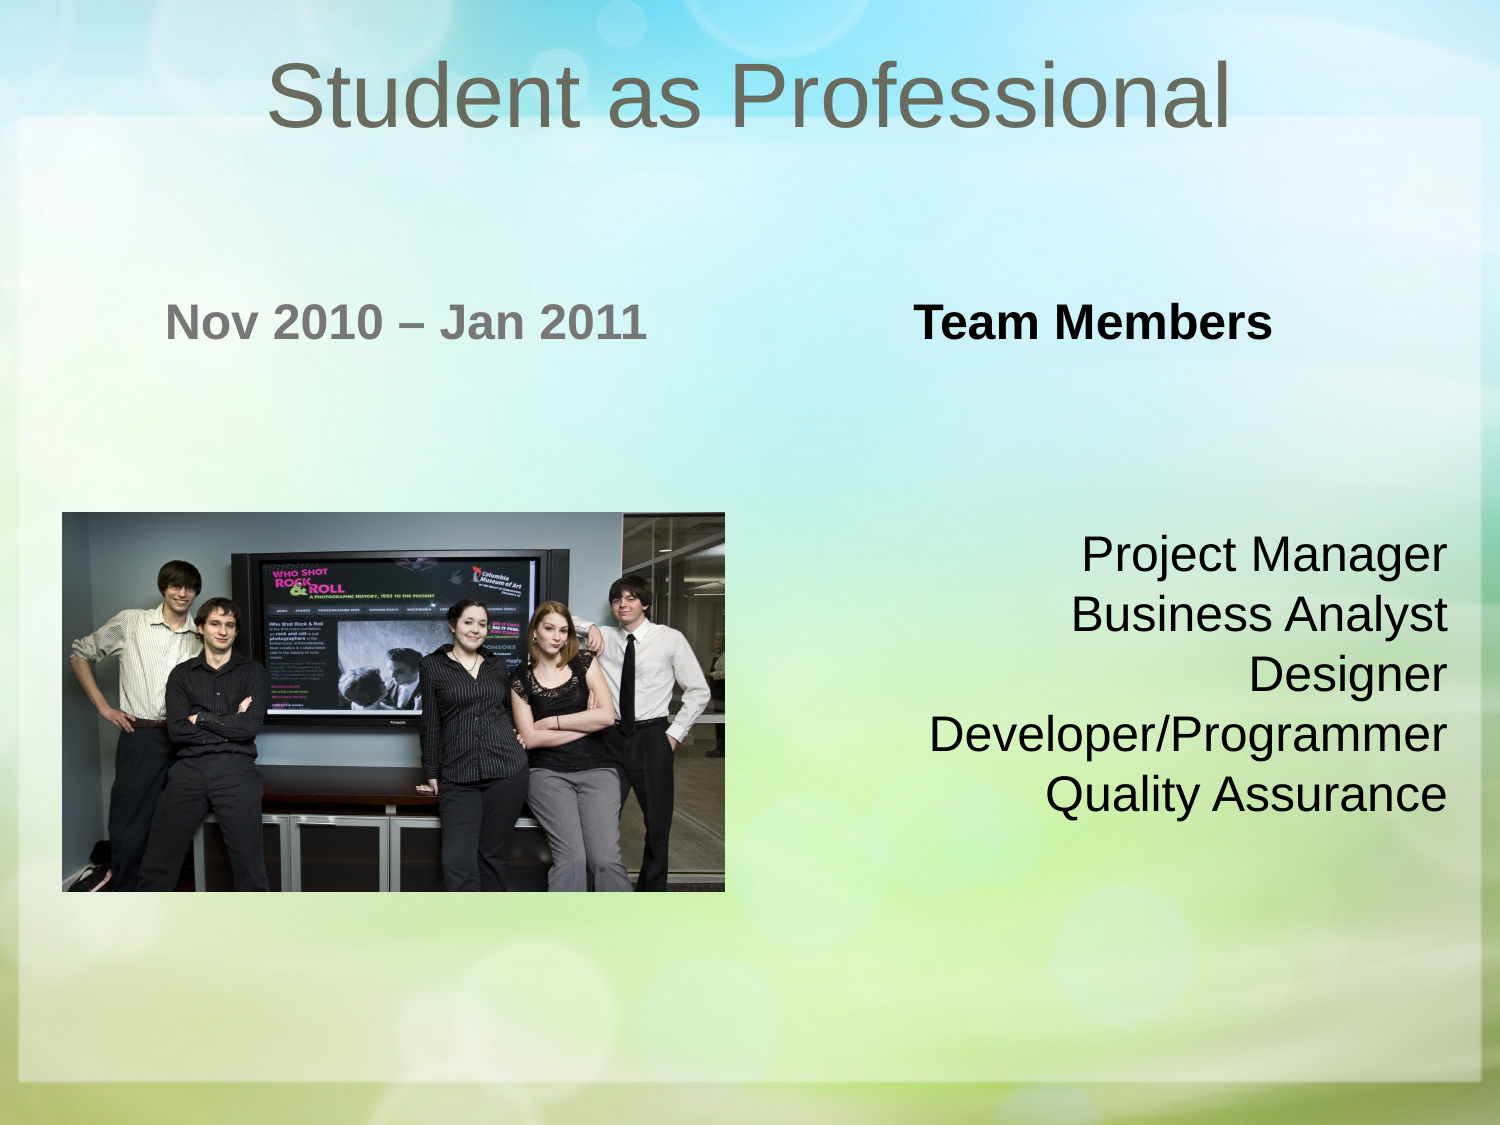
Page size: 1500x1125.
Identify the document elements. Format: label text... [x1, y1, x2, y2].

picture [0, 0, 1500, 1125]
list Nov 2010 – Jan 2011 [75, 251, 738, 357]
title Student as Professional [75, 45, 1425, 138]
list Project Manager Business Analyst Designer Developer/Programmer Quality Assurance [800, 514, 1463, 1125]
list Team Members [761, 251, 1425, 357]
